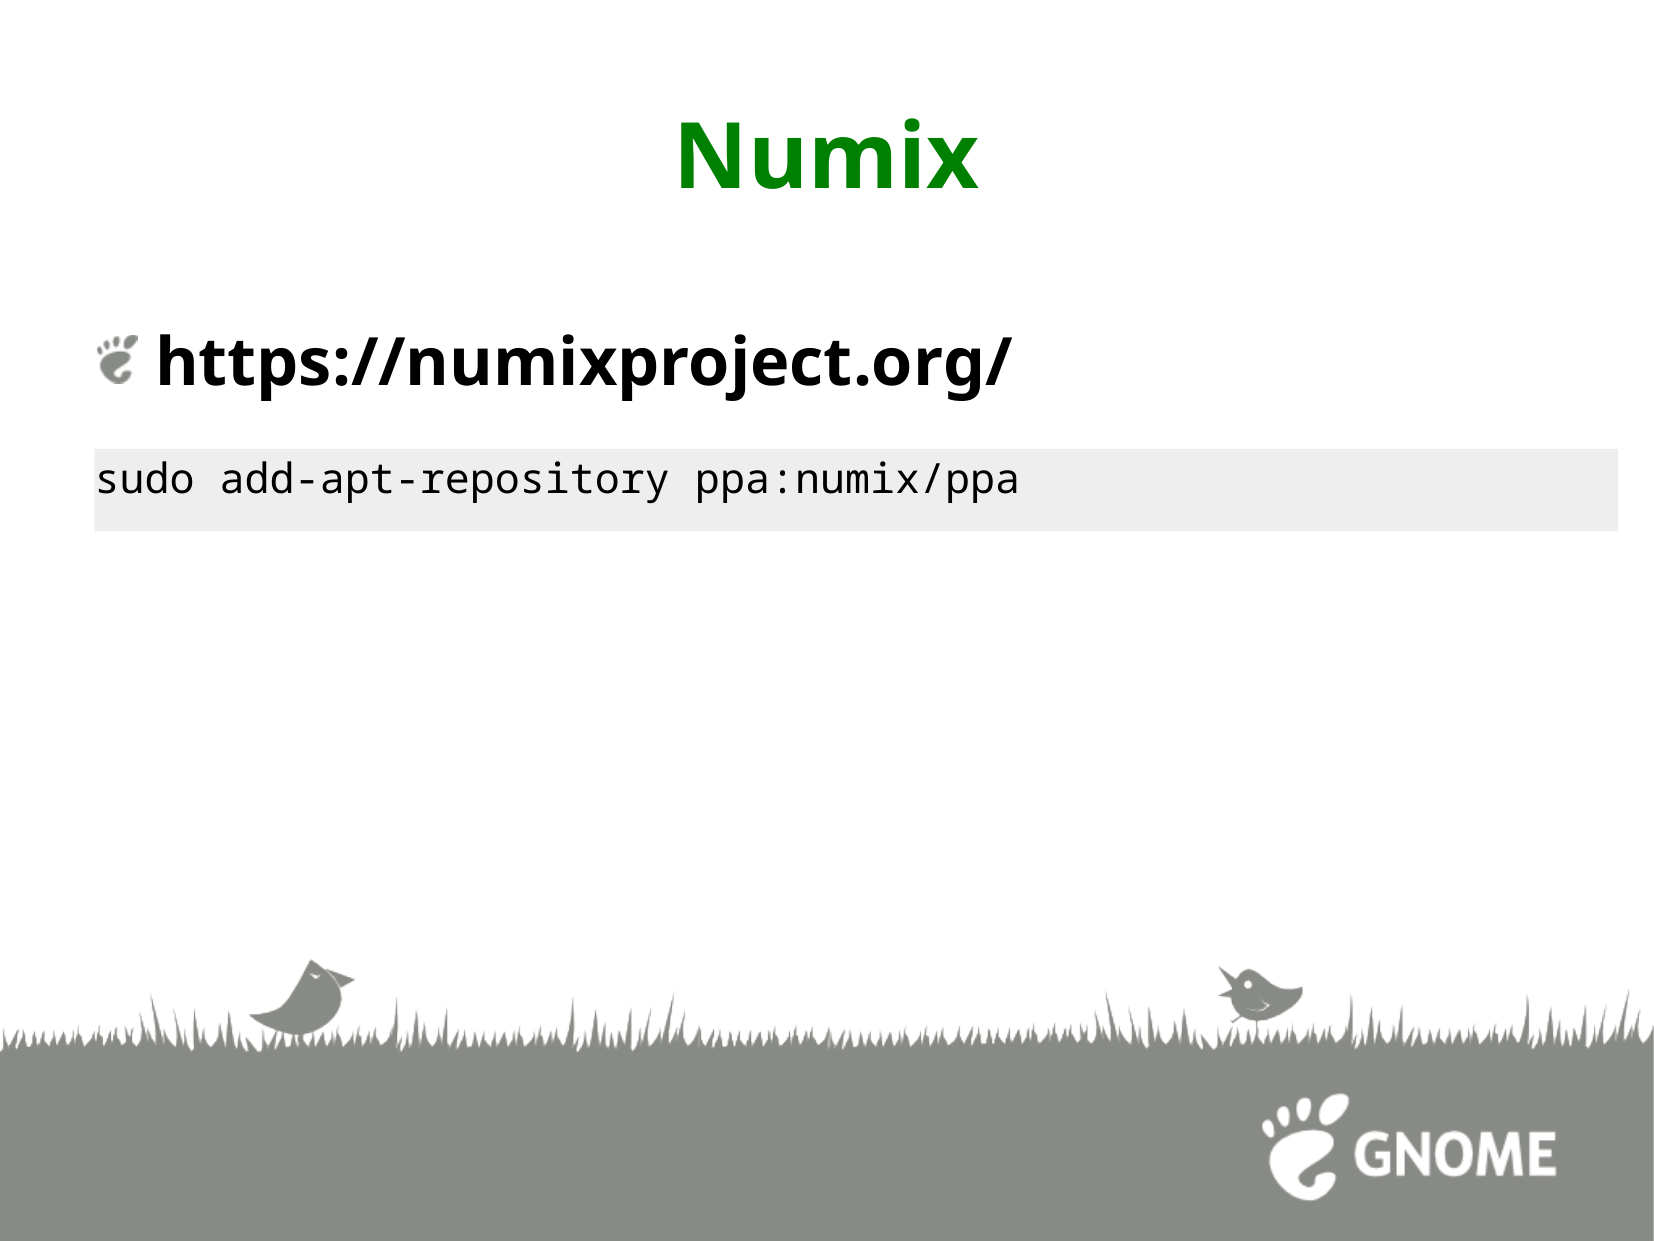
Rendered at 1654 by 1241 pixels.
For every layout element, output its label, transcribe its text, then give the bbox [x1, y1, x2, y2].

list sudo add-apt-repository ppa:numix/ppa [94, 448, 1619, 532]
picture [0, 0, 1654, 1241]
title Numix [82, 49, 1571, 257]
text_box https://numixproject.org/ [83, 307, 1571, 949]
